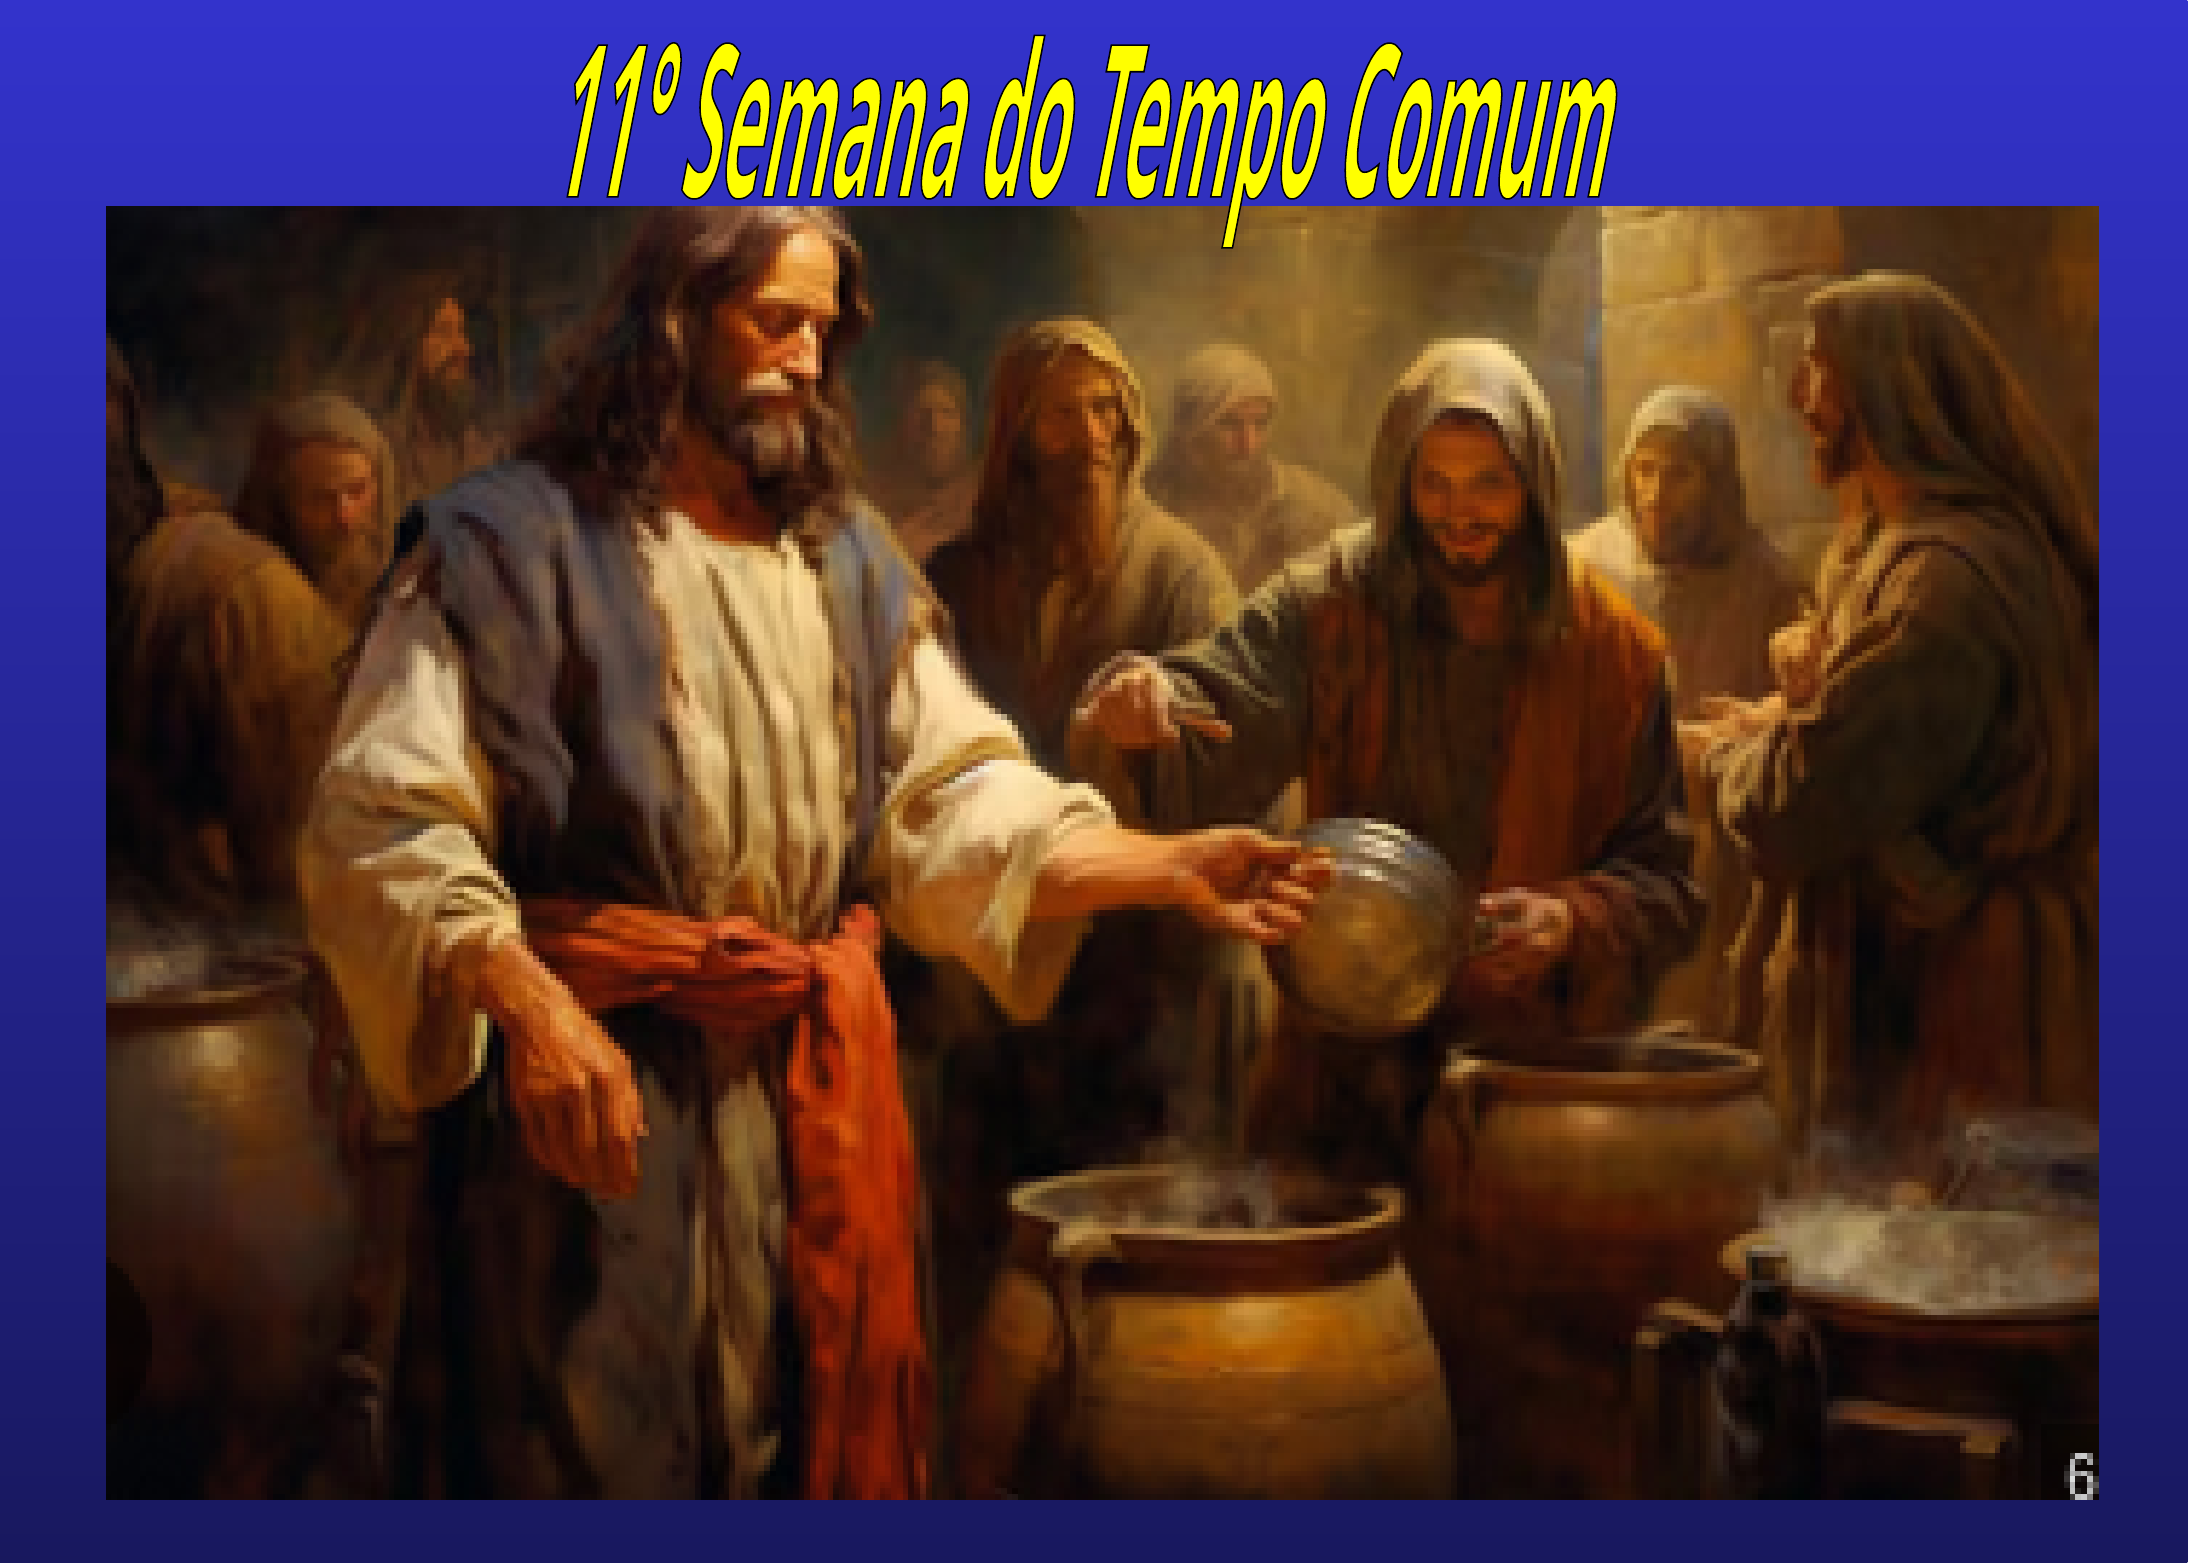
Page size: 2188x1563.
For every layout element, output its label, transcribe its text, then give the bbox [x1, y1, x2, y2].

text_box 11° Semana do Tempo Comum [681, 43, 741, 199]
text_box 11° Semana do Tempo Comum [1163, 78, 1240, 197]
text_box 11° Semana do Tempo Comum [1425, 78, 1502, 197]
text_box 11° Semana do Tempo Comum [1387, 78, 1433, 199]
text_box 11° Semana do Tempo Comum [1126, 78, 1171, 199]
text_box 11° Semana do Tempo Comum [1540, 78, 1617, 197]
text_box 11° Semana do Tempo Comum [984, 35, 1045, 199]
text_box 11° Semana do Tempo Comum [1029, 78, 1075, 199]
text_box 11° Semana do Tempo Comum [1281, 78, 1327, 199]
text_box 11° Semana do Tempo Comum [1095, 45, 1150, 197]
text_box 11° Semana do Tempo Comum [873, 78, 927, 197]
picture [106, 206, 2099, 1501]
text_box 11° Semana do Tempo Comum [1222, 78, 1284, 248]
text_box 11° Semana do Tempo Comum [1499, 80, 1553, 199]
text_box 11° Semana do Tempo Comum [652, 42, 682, 115]
text_box 11° Semana do Tempo Comum [921, 78, 969, 199]
text_box 11° Semana do Tempo Comum [833, 78, 881, 199]
text_box 11° Semana do Tempo Comum [607, 45, 648, 197]
text_box 11° Semana do Tempo Comum [1345, 43, 1403, 199]
text_box 11° Semana do Tempo Comum [567, 45, 608, 197]
text_box 11° Semana do Tempo Comum [762, 78, 839, 197]
text_box 11° Semana do Tempo Comum [726, 78, 771, 199]
